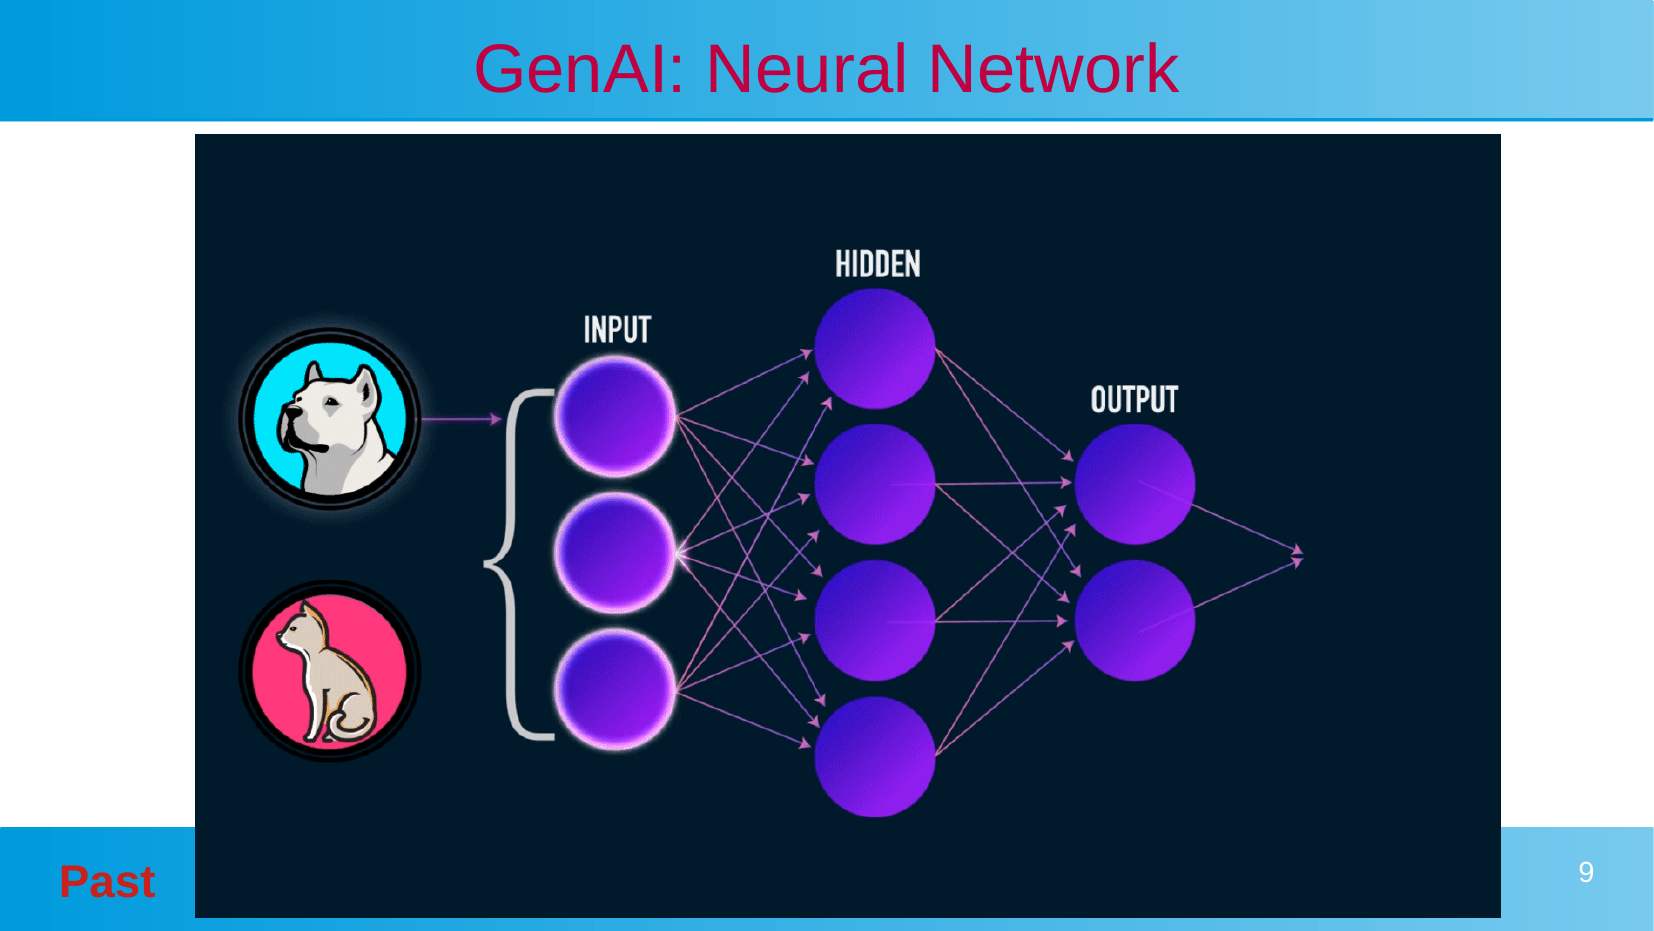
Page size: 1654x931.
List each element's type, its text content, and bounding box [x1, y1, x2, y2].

title GenAI: Neural Network [59, 29, 1595, 108]
picture [195, 134, 1501, 918]
